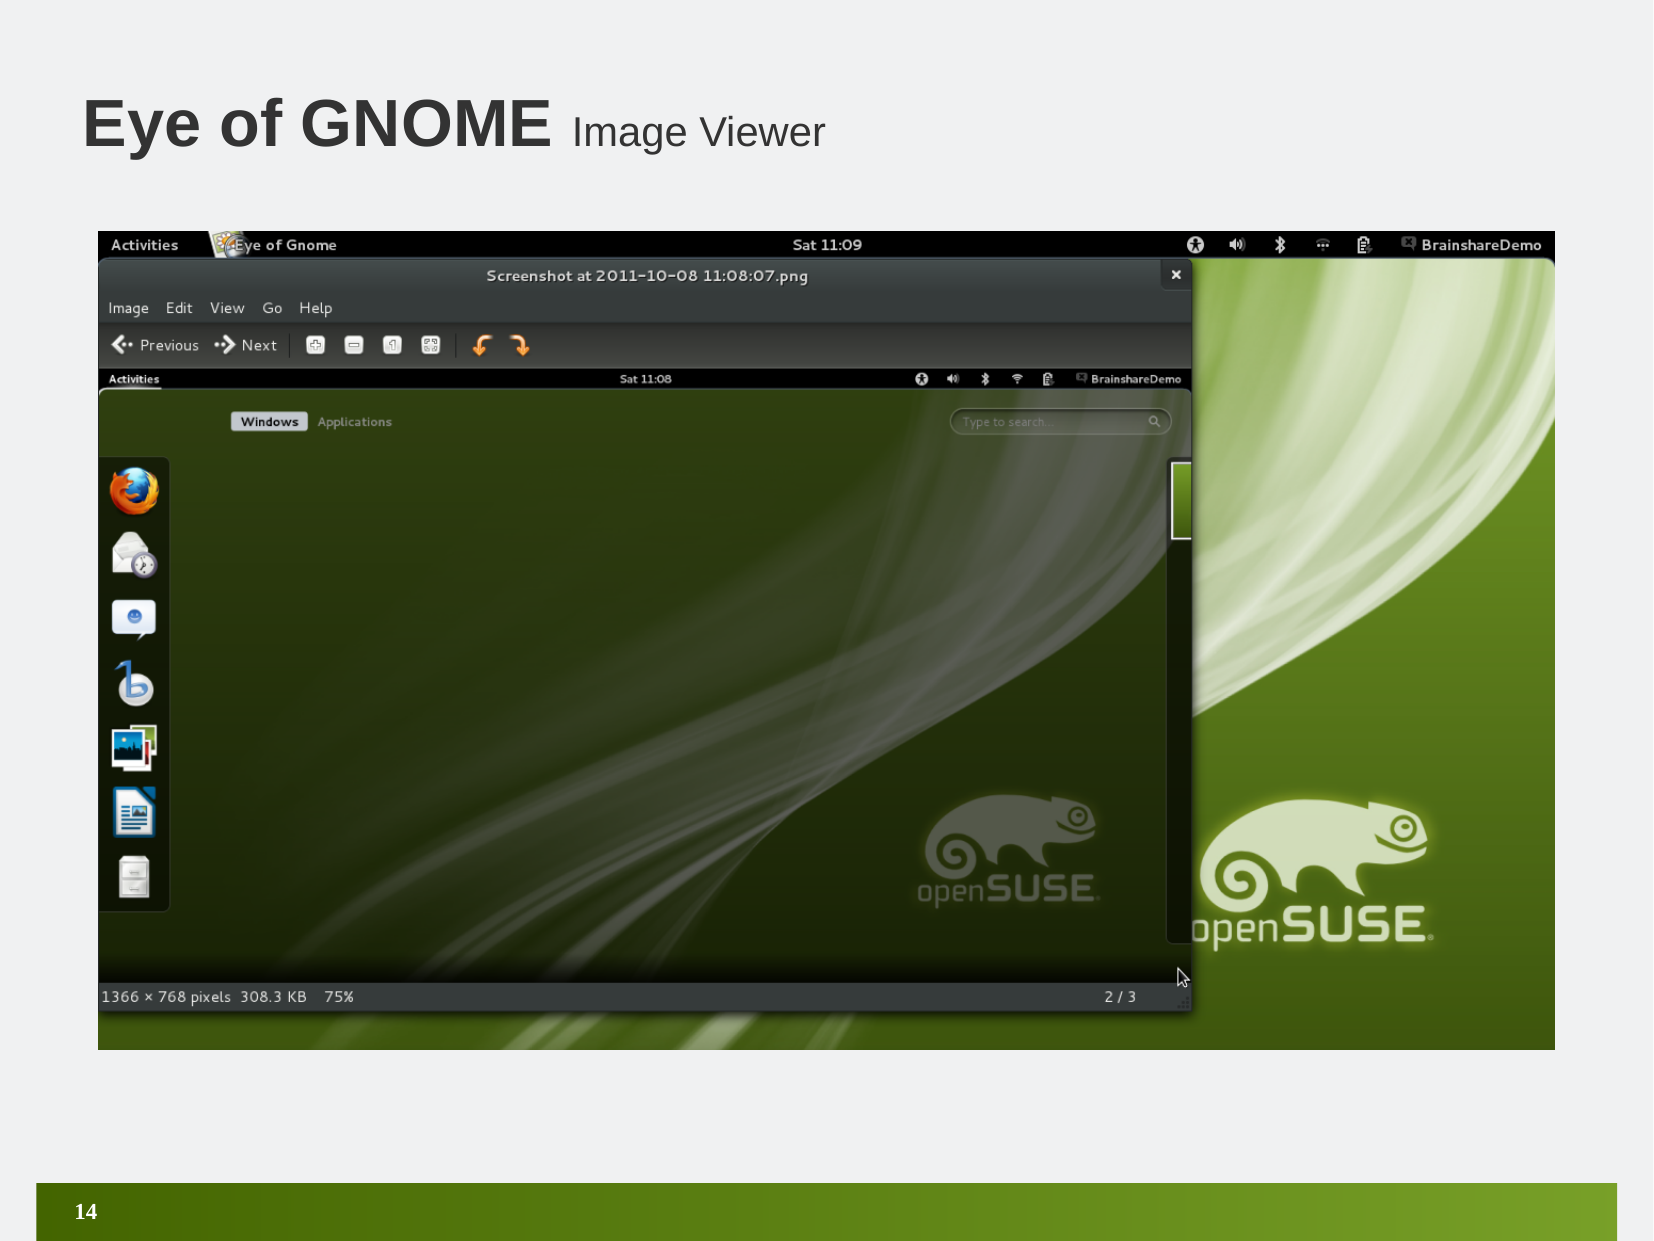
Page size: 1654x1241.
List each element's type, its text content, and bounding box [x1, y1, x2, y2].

picture [0, 0, 1654, 1241]
title Eye of GNOME Image Viewer [82, 49, 1571, 198]
